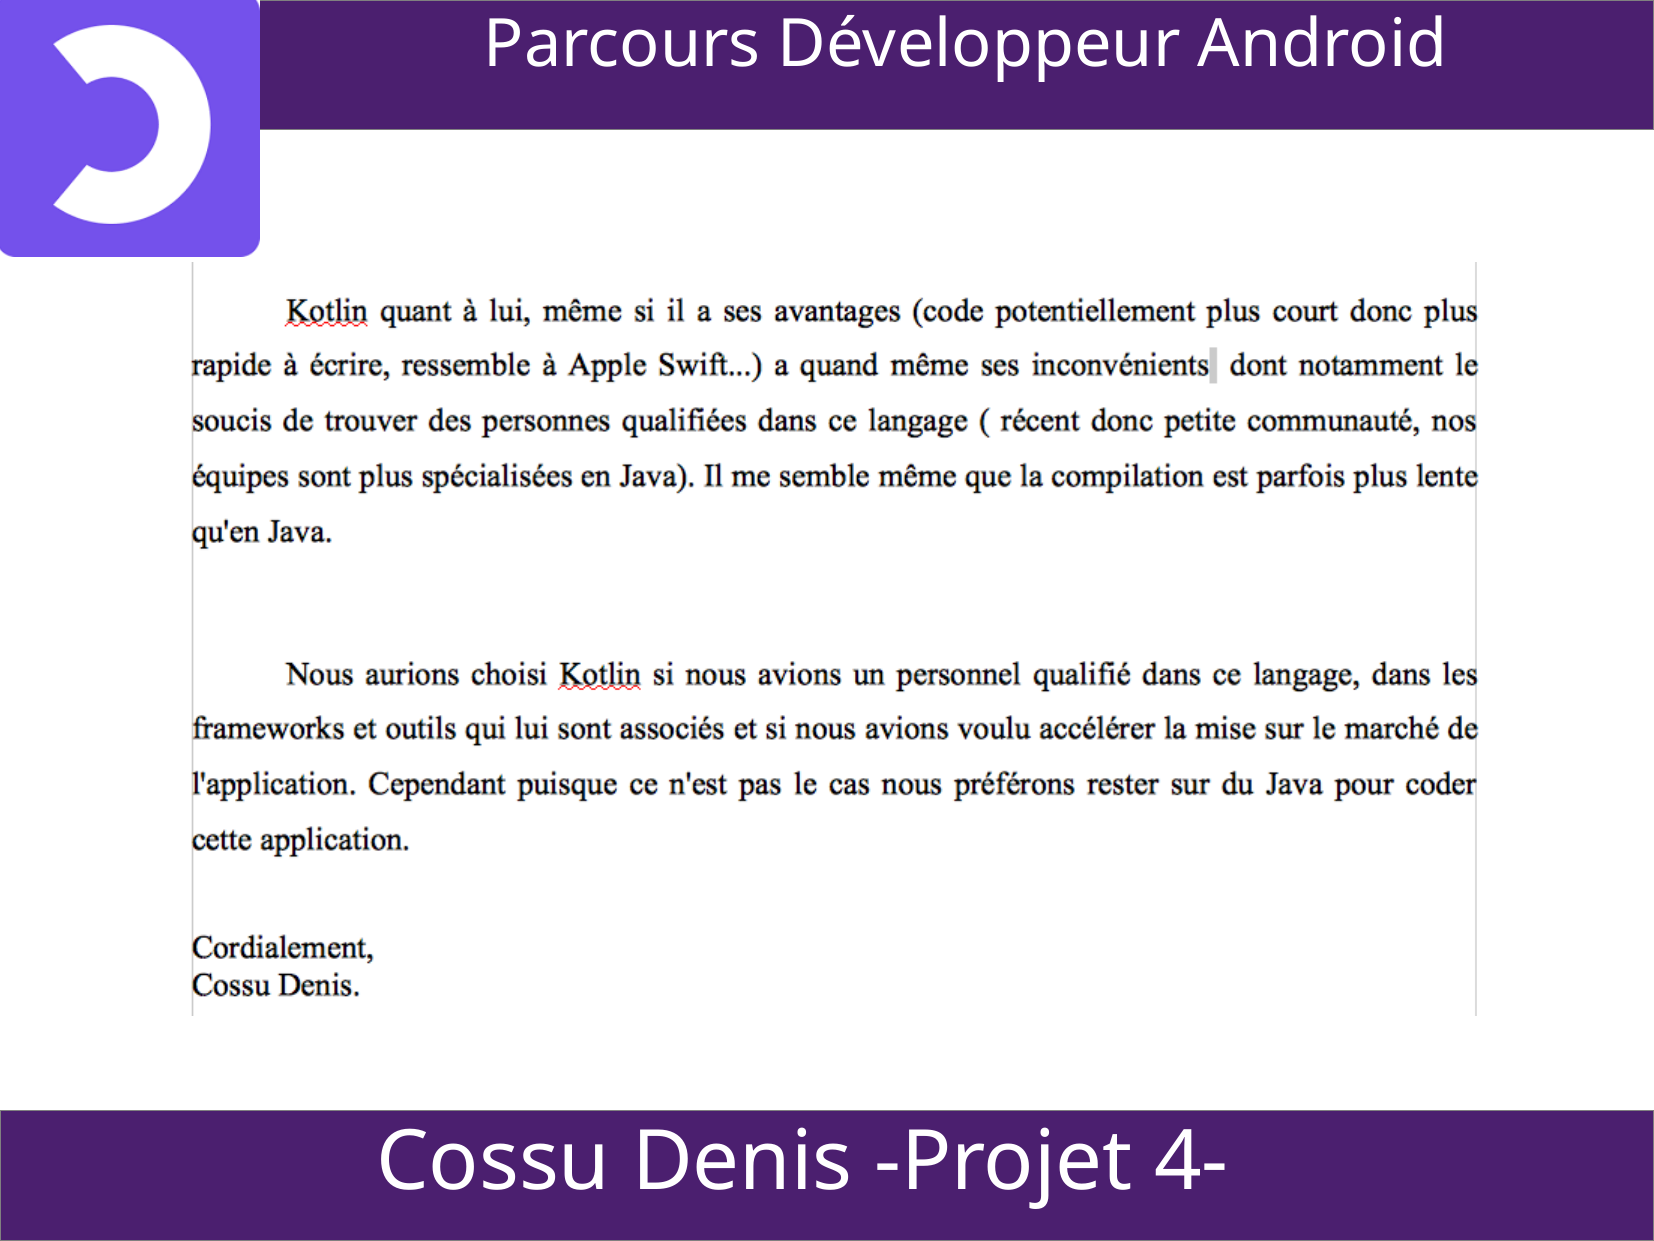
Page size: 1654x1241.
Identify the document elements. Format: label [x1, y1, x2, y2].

picture [165, 262, 1516, 1016]
picture [0, 0, 260, 257]
